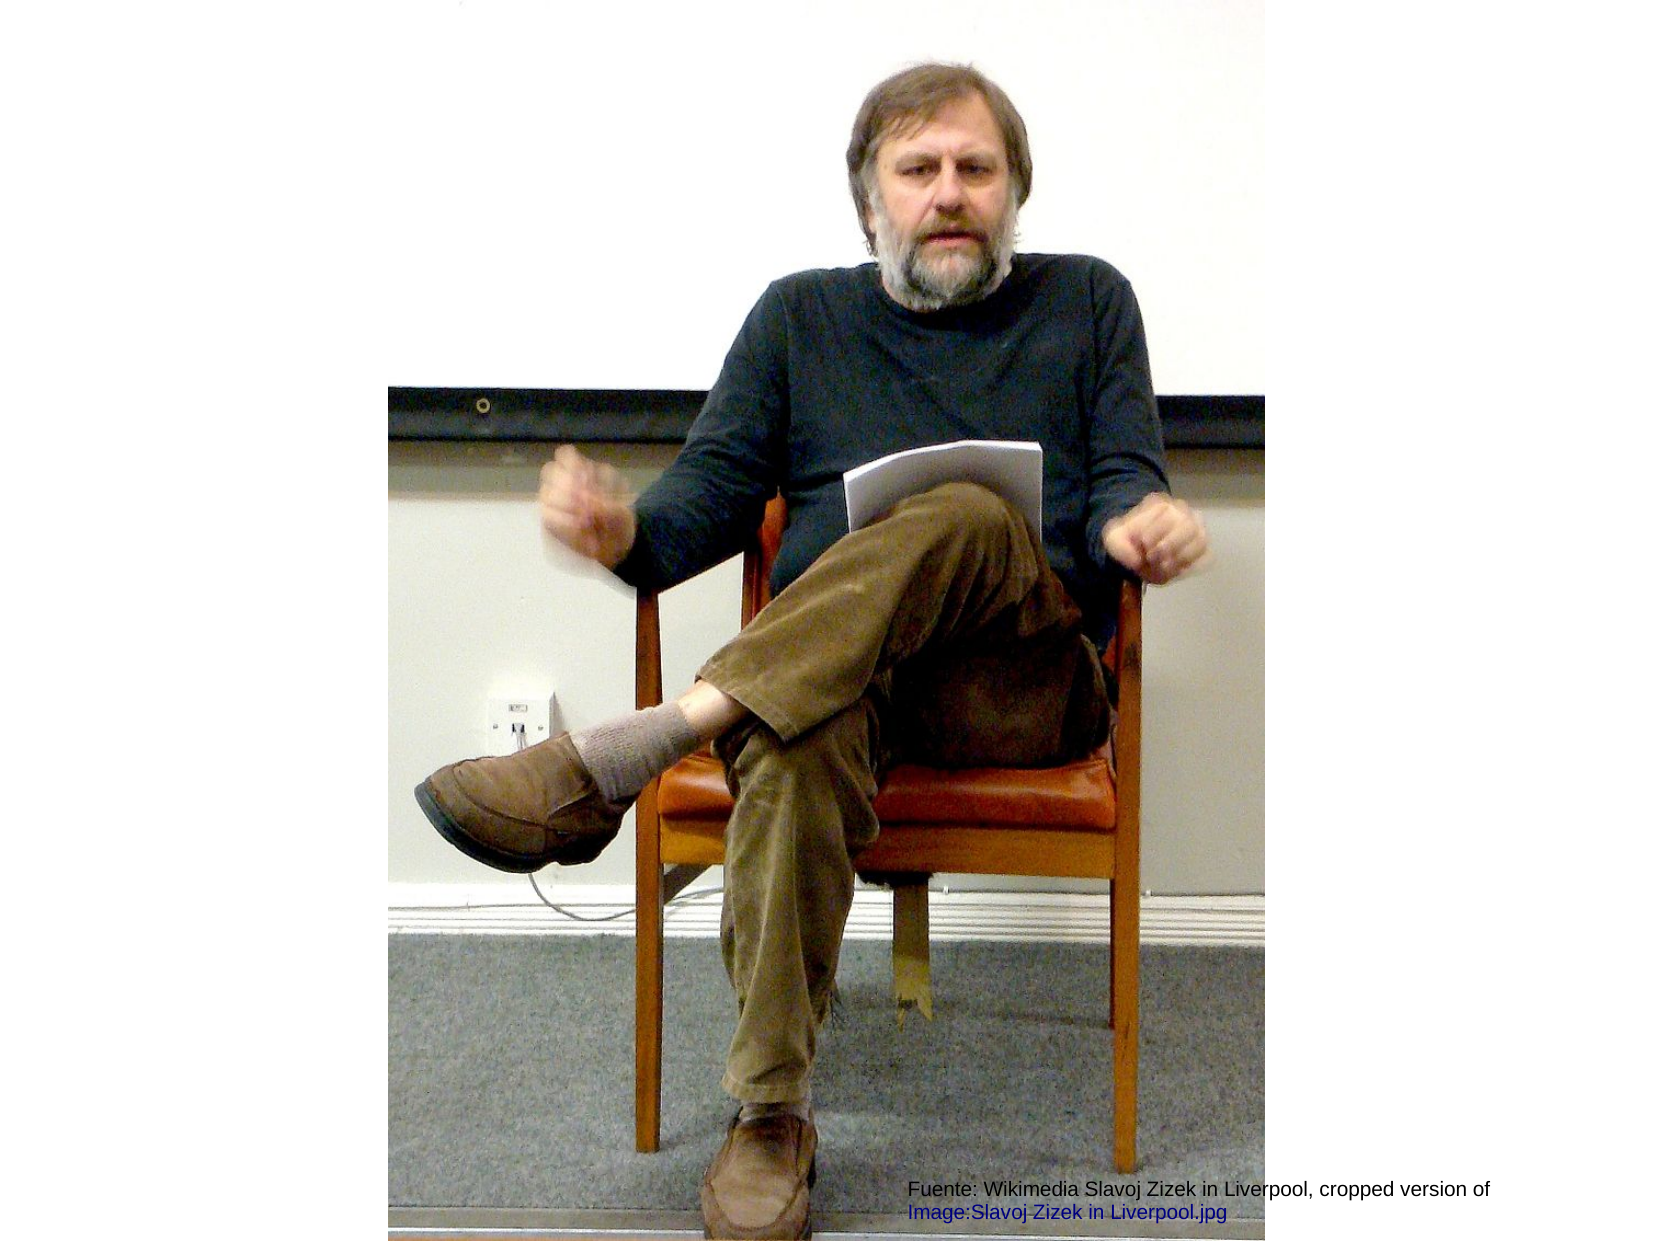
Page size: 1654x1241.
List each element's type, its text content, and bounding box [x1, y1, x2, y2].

text_box Fuente: Wikimedia Slavoj Zizek in Liverpool, cropped version of Image:Slavoj Zizek in Liverpool.jpg [892, 1170, 1654, 1232]
picture [388, 0, 1265, 1241]
